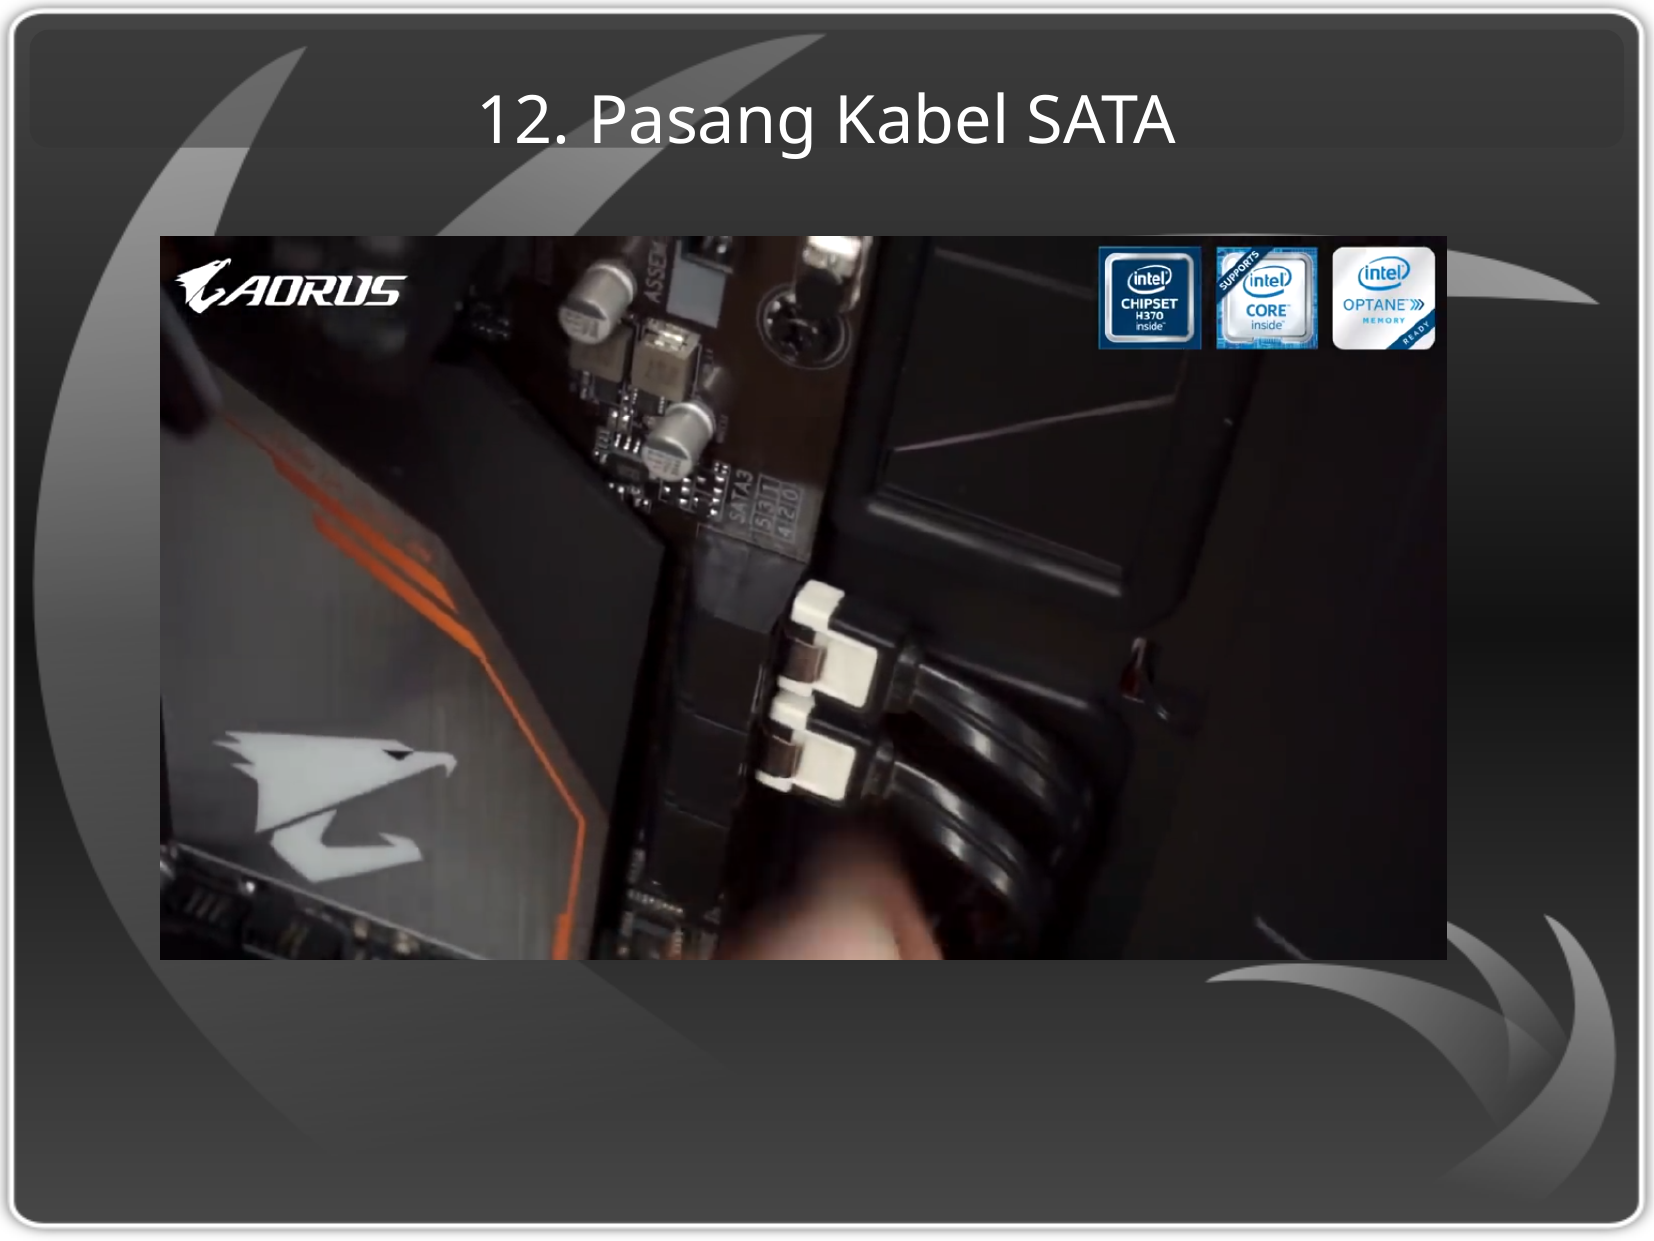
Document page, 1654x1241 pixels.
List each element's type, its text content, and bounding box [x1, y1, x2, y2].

text_box 12. Pasang Kabel SATA [29, 29, 1625, 207]
picture [0, 0, 1654, 1241]
